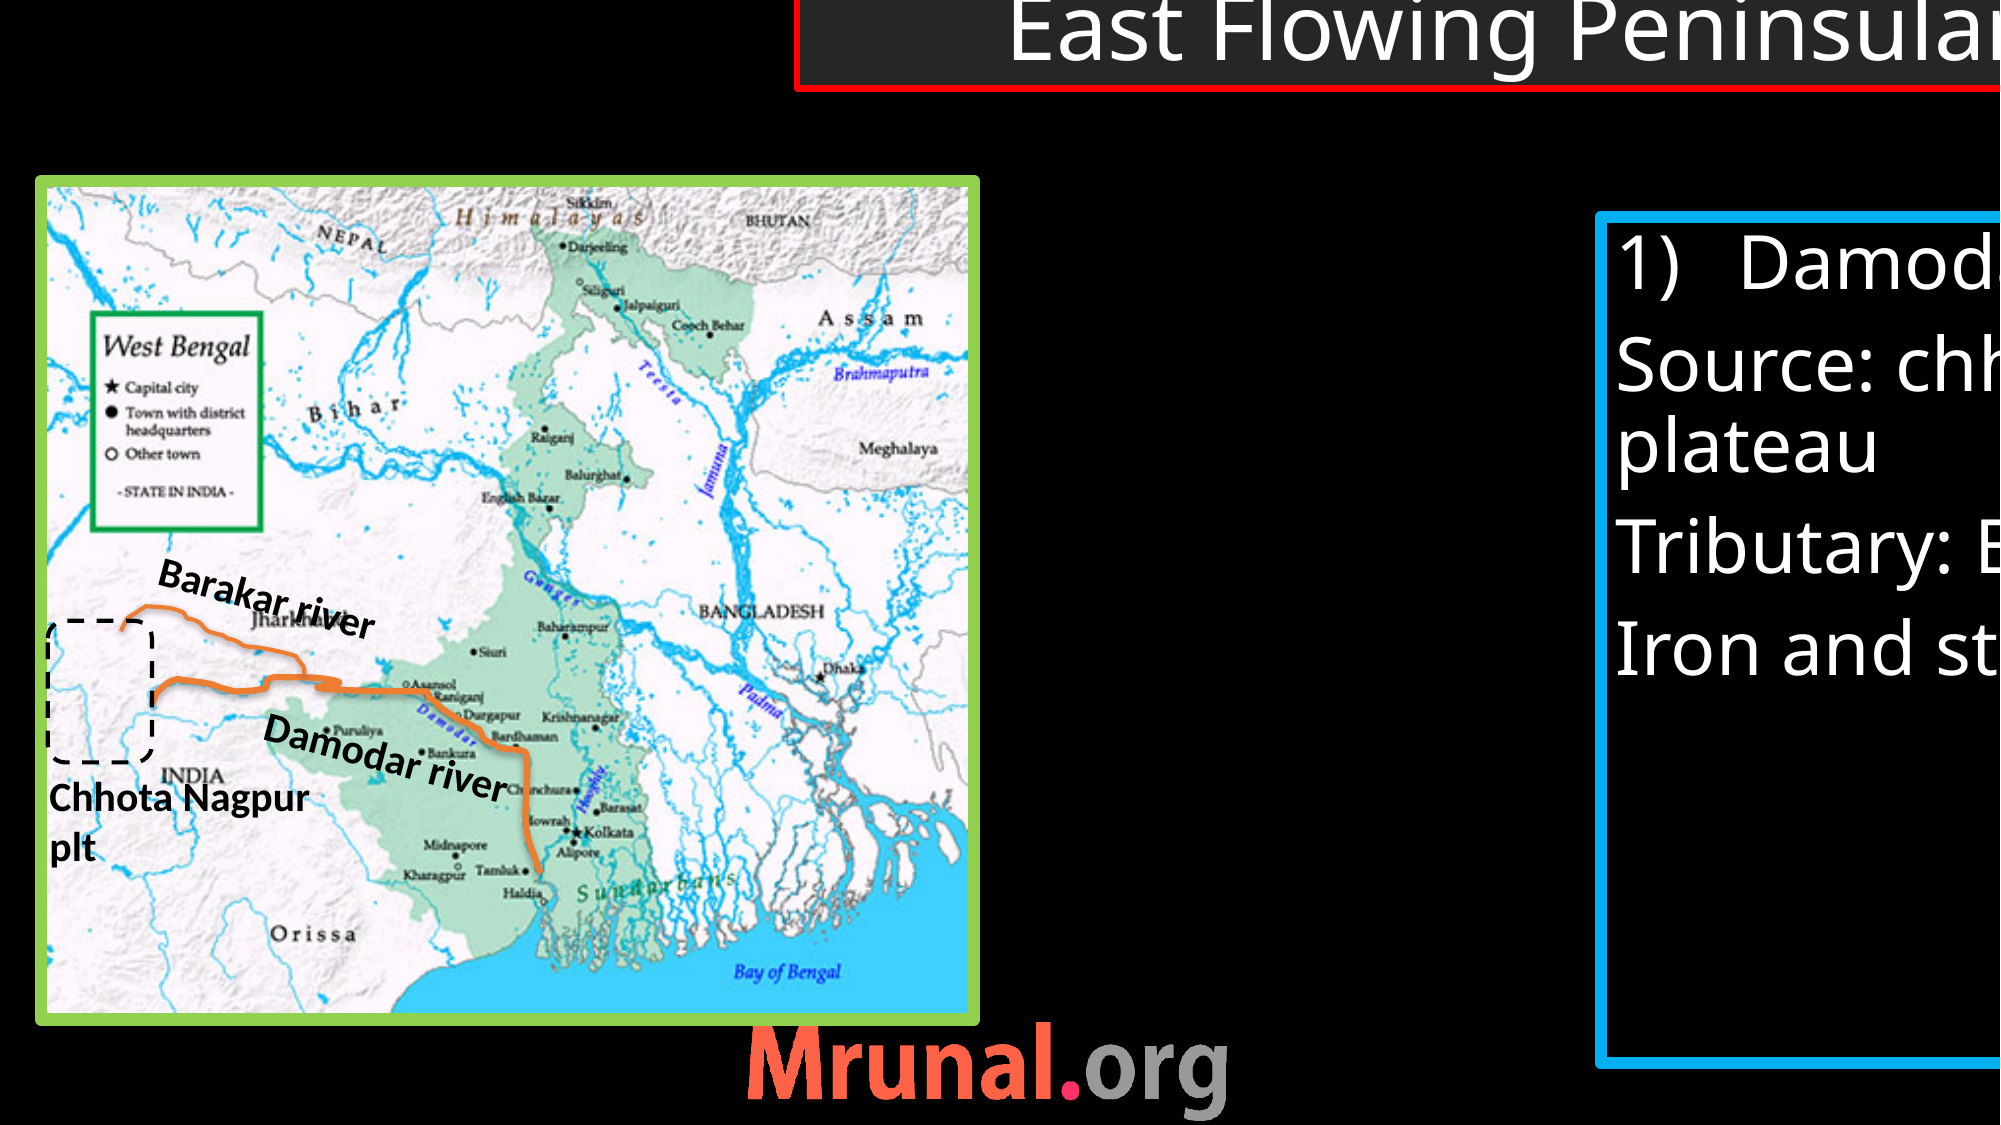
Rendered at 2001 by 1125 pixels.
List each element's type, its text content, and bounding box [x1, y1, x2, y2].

text_box Damodar river [243, 688, 579, 836]
title East Flowing Peninsular rivers [797, 0, 2000, 89]
text_box Chhota Nagpur plt [34, 762, 364, 878]
picture [269, 681, 495, 750]
text_box Barakar river [137, 533, 421, 667]
picture [47, 187, 968, 1014]
picture [507, 753, 523, 758]
picture [741, 1005, 1230, 1125]
list Damodar Source: chhota Nagpur plateau Tributary: Barakar Iron and steel industry [1600, 217, 2000, 1063]
